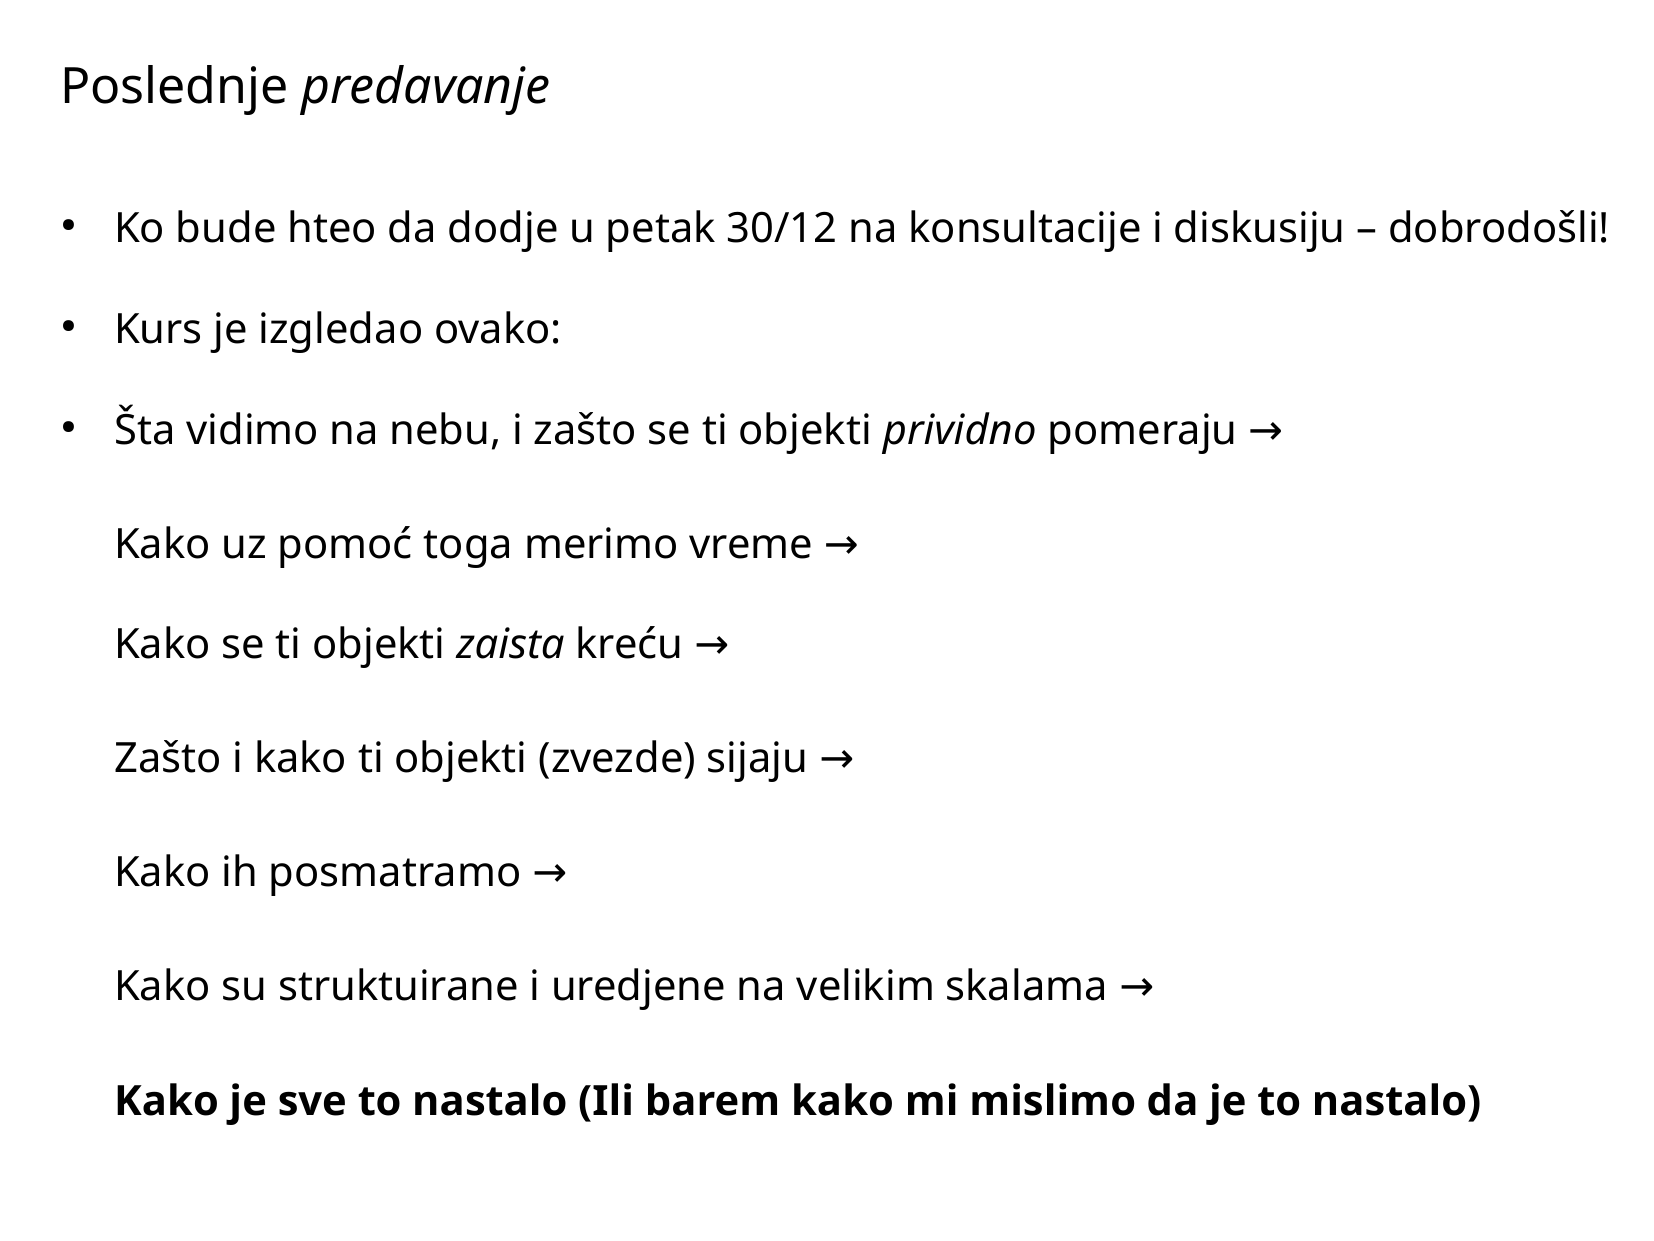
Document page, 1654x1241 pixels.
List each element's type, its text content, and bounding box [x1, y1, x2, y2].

title Poslednje predavanje [59, 17, 1648, 150]
list Ko bude hteo da dodje u petak 30/12 na konsultacije i diskusiju – dobrodošli! Kurs je izgledao ovako: Šta vidimo na nebu, i zašto se ti objekti prividno pomeraju → Kako uz pomoć toga merimo vreme → Kako se ti objekti zaista kreću → Zašto i kako ti objekti (zvezde) sijaju → Kako ih posmatramo → Kako su struktuirane i uredjene na velikim skalama → Kako je sve to nastalo (Ili barem kako mi mislimo da je to nastalo) [43, 197, 1633, 1171]
